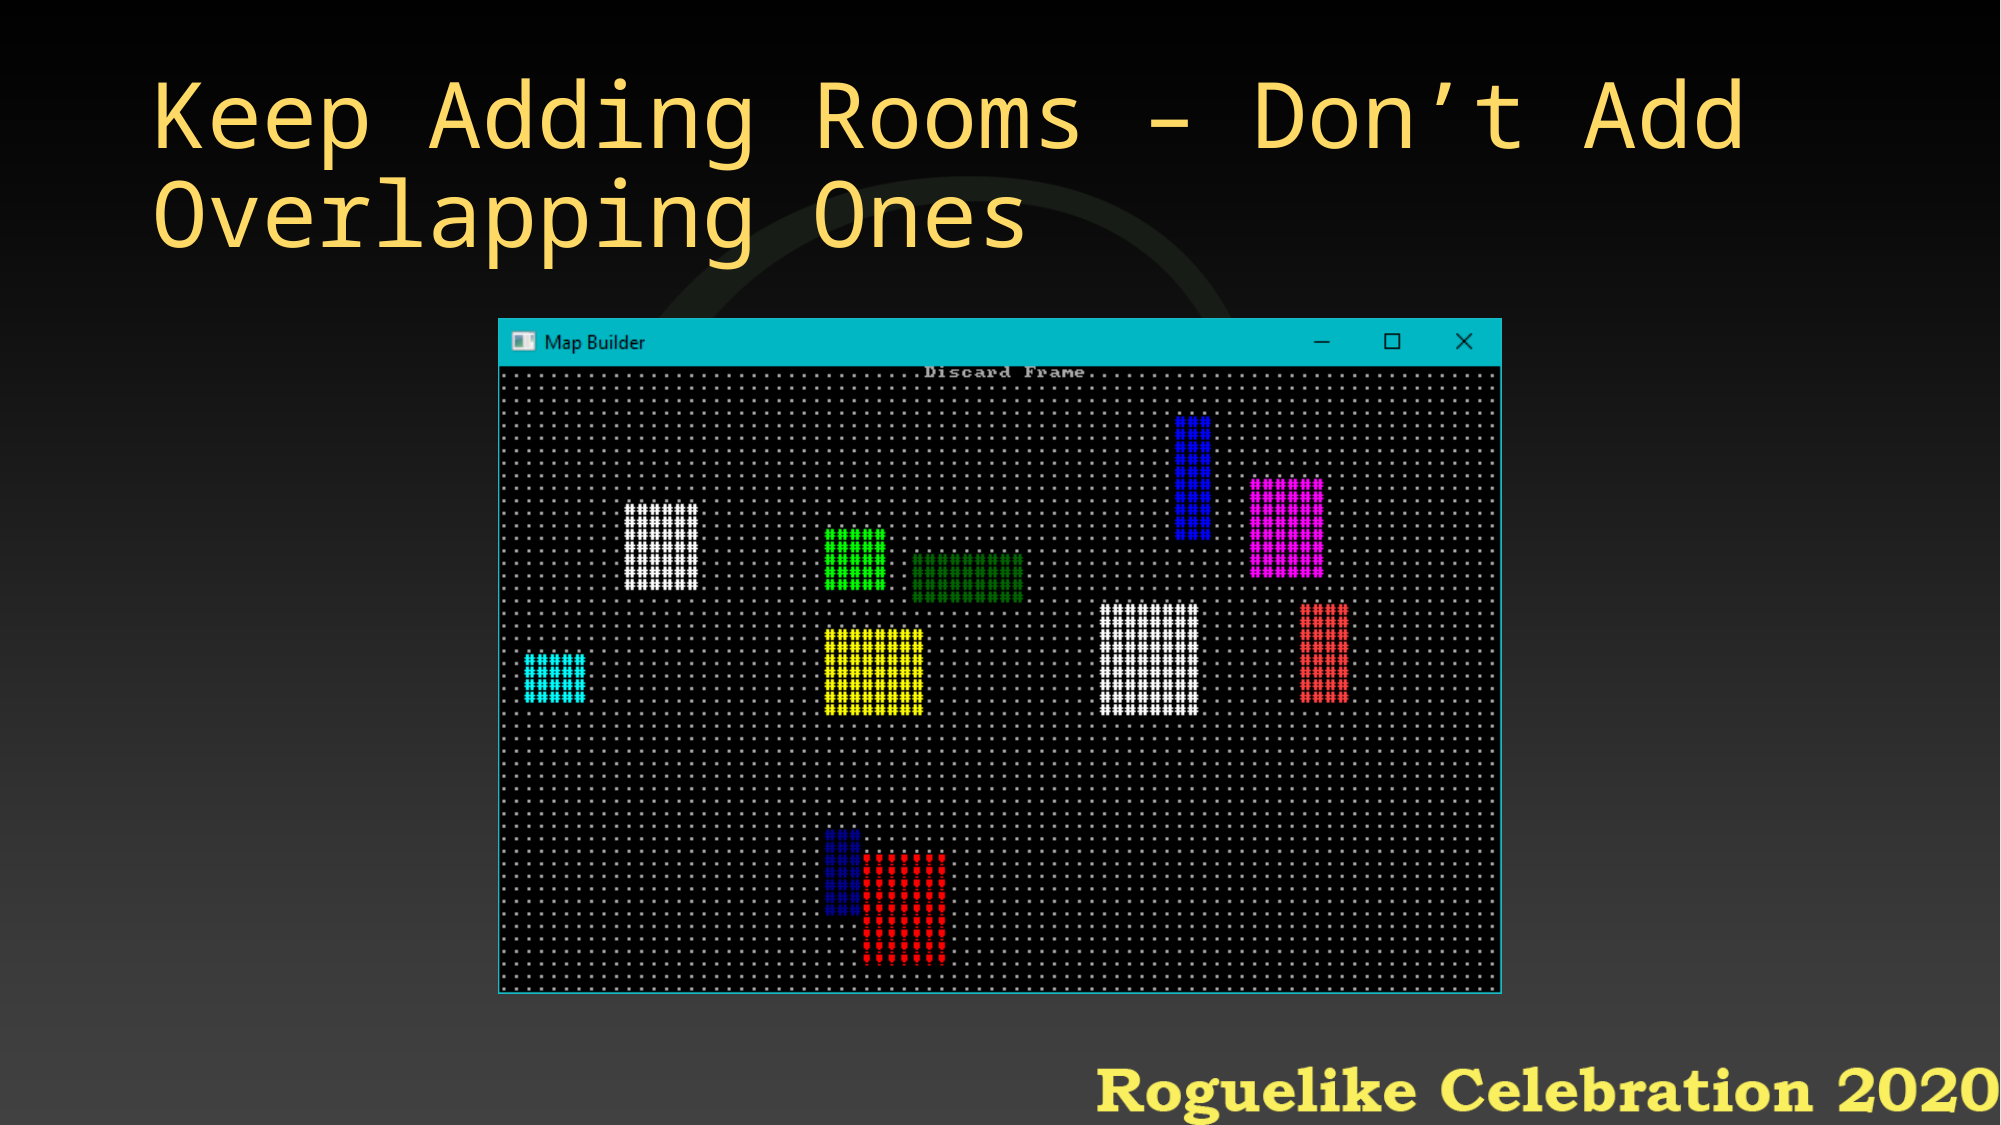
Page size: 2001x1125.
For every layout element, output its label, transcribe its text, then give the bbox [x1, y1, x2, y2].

title Keep Adding Rooms – Don’t Add Overlapping Ones [137, 59, 1863, 278]
picture [0, 0, 2001, 1125]
